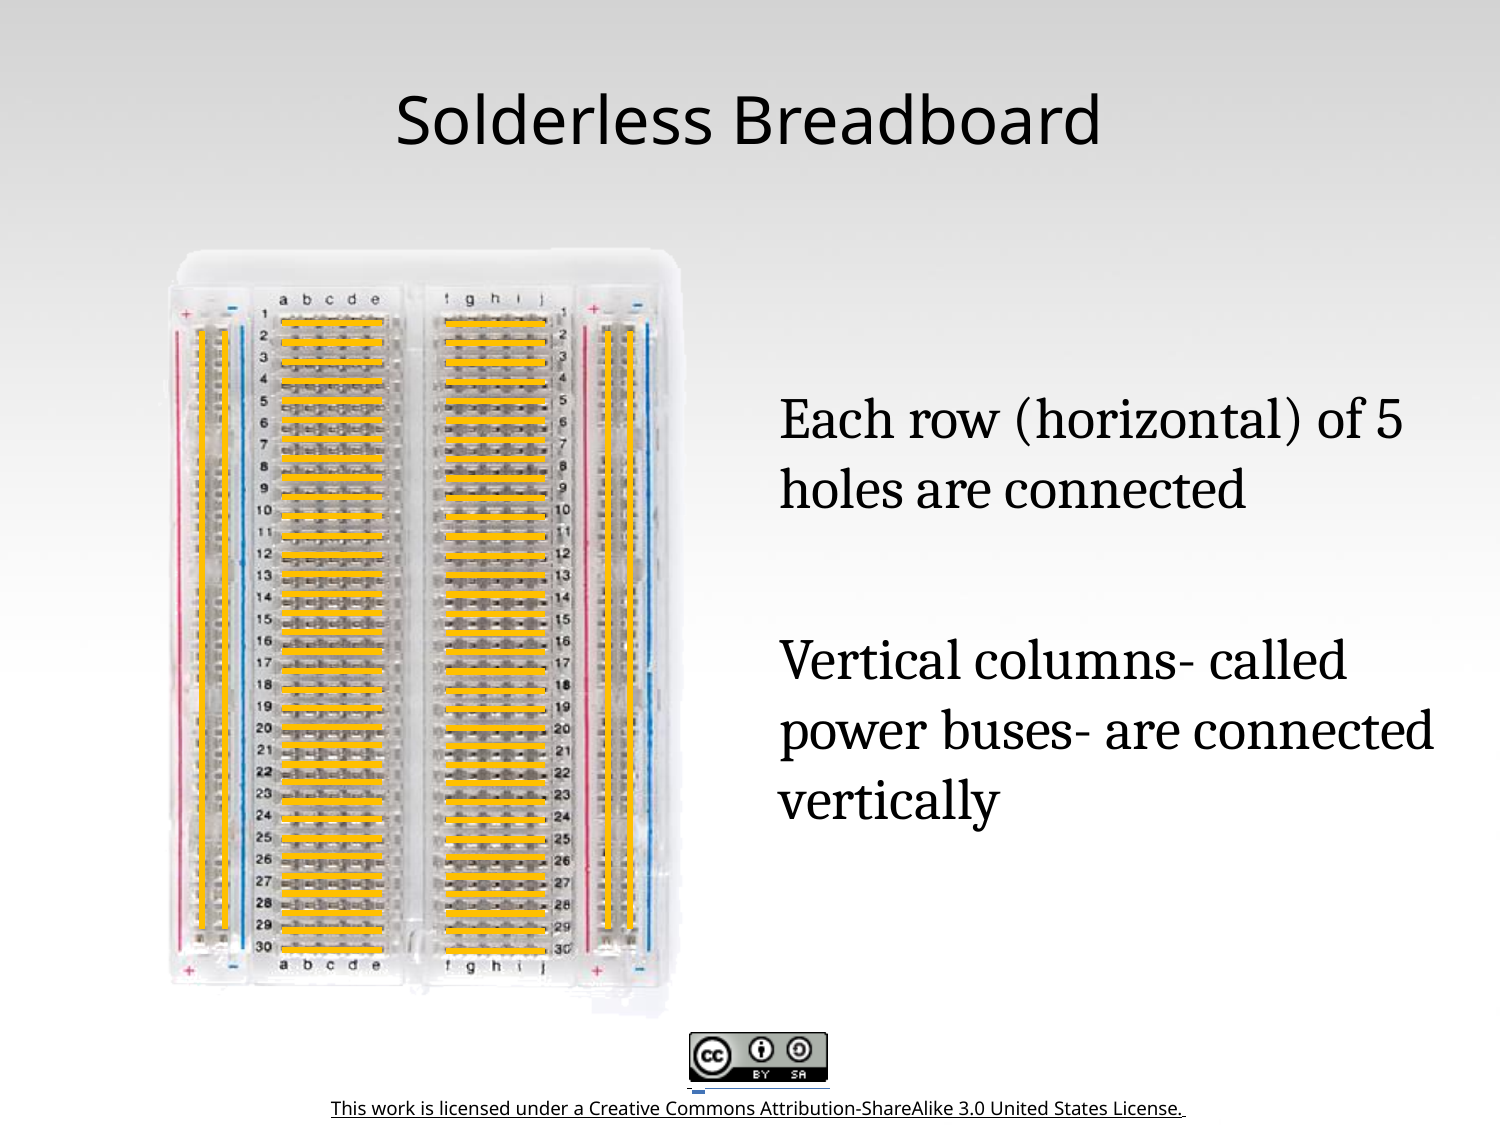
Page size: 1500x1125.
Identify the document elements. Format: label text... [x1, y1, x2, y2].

list Each row (horizontal) of 5 holes are connected Vertical columns- called power buses- are connected vertically [765, 372, 1500, 1047]
title Solderless Breadboard [112, 24, 1388, 212]
picture [0, 0, 1500, 1125]
